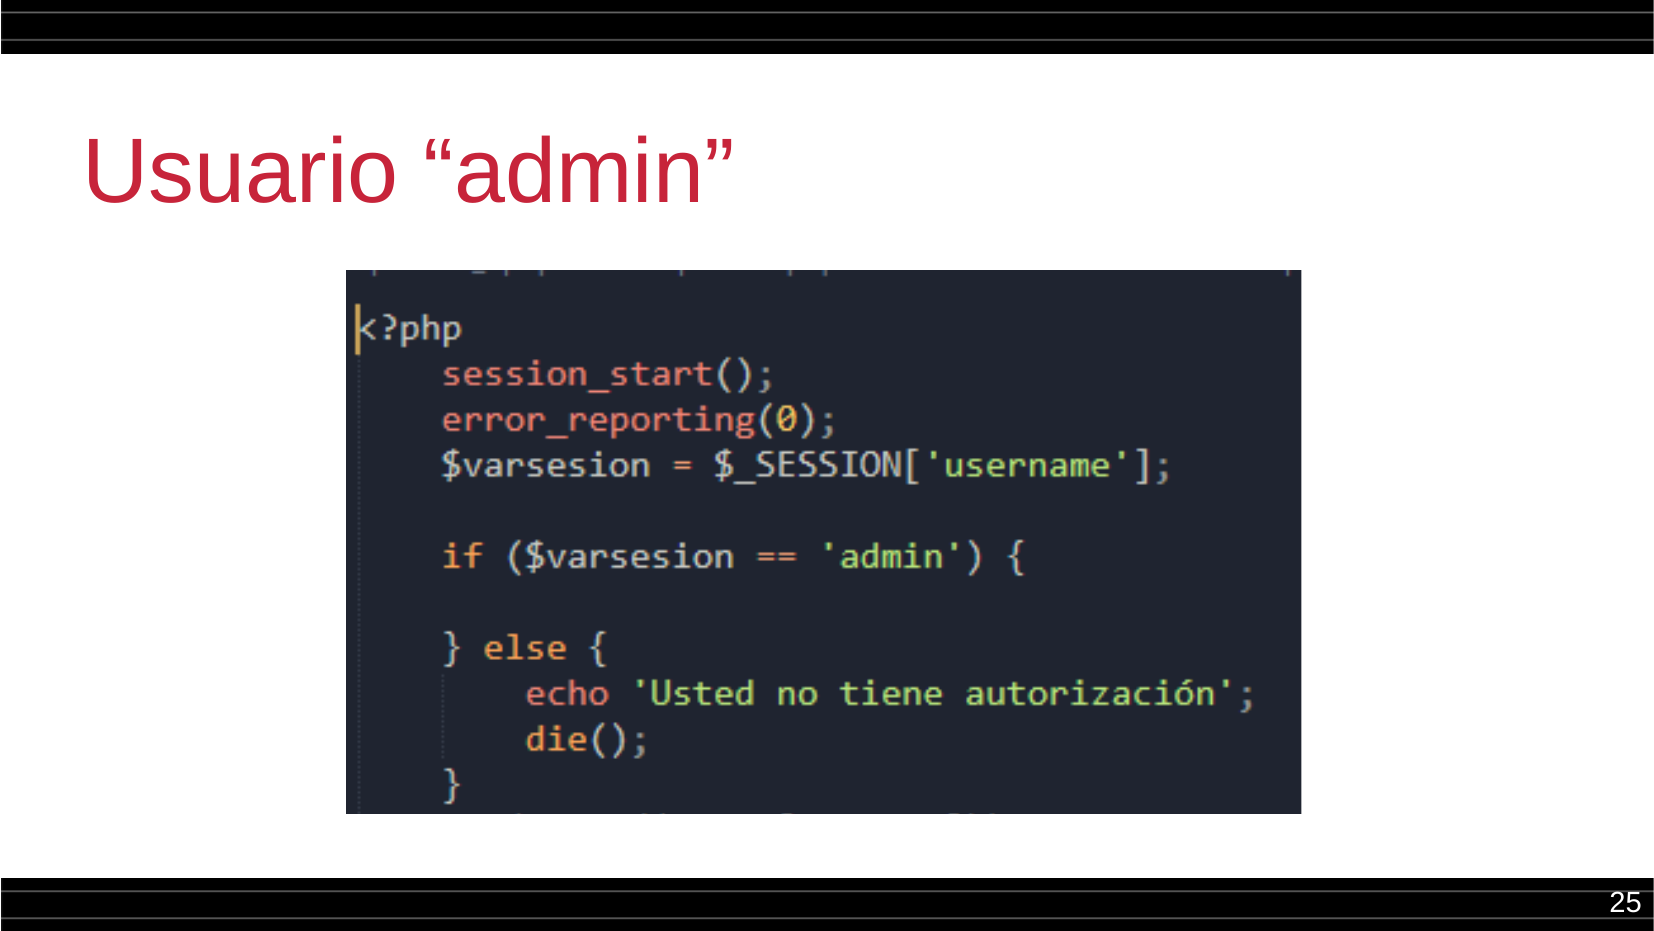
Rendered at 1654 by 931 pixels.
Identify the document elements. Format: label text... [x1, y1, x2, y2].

picture [1, 878, 1654, 931]
title Usuario “admin” [82, 92, 1571, 249]
picture [1, 0, 1654, 54]
picture [346, 270, 1302, 814]
